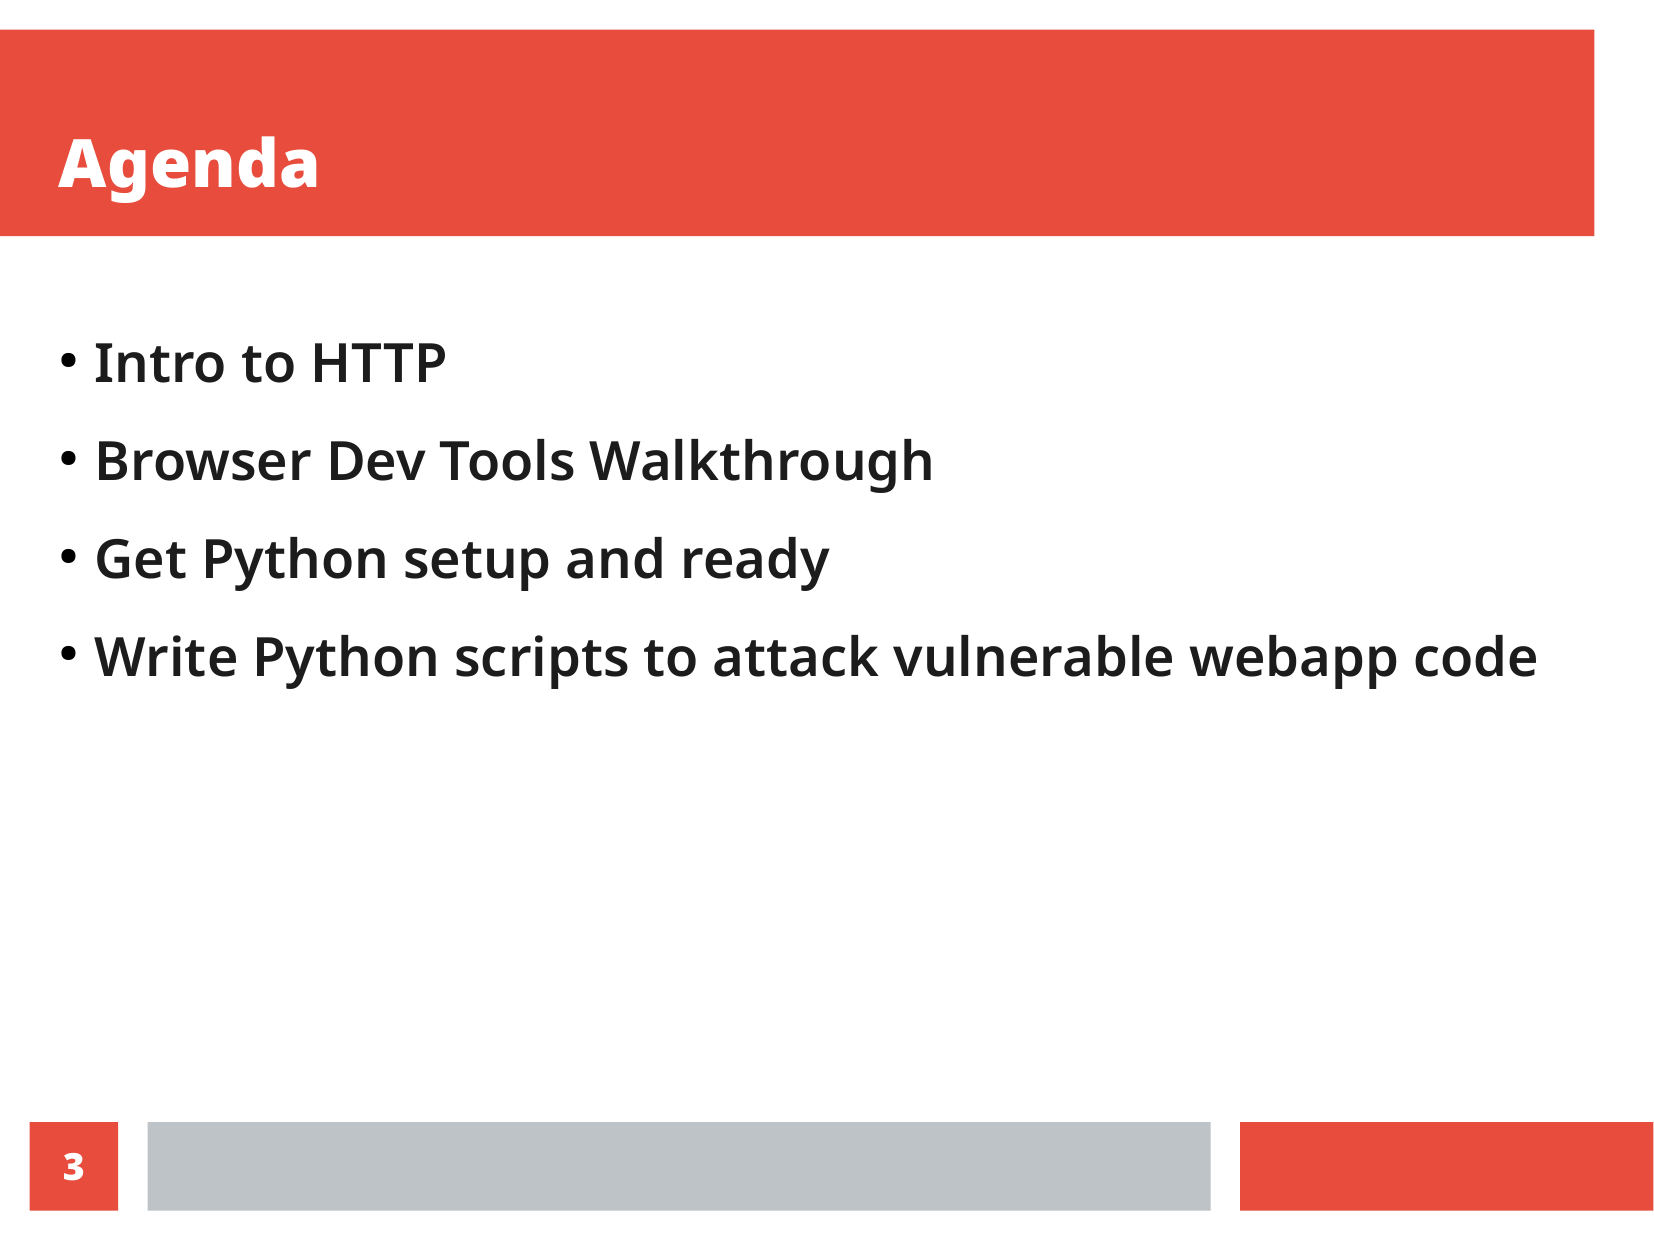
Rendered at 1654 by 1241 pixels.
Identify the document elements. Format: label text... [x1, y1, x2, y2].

list Intro to HTTP Browser Dev Tools Walkthrough Get Python setup and ready Write Python scripts to attack vulnerable webapp code [59, 324, 1565, 1066]
title Agenda [59, 59, 1595, 207]
